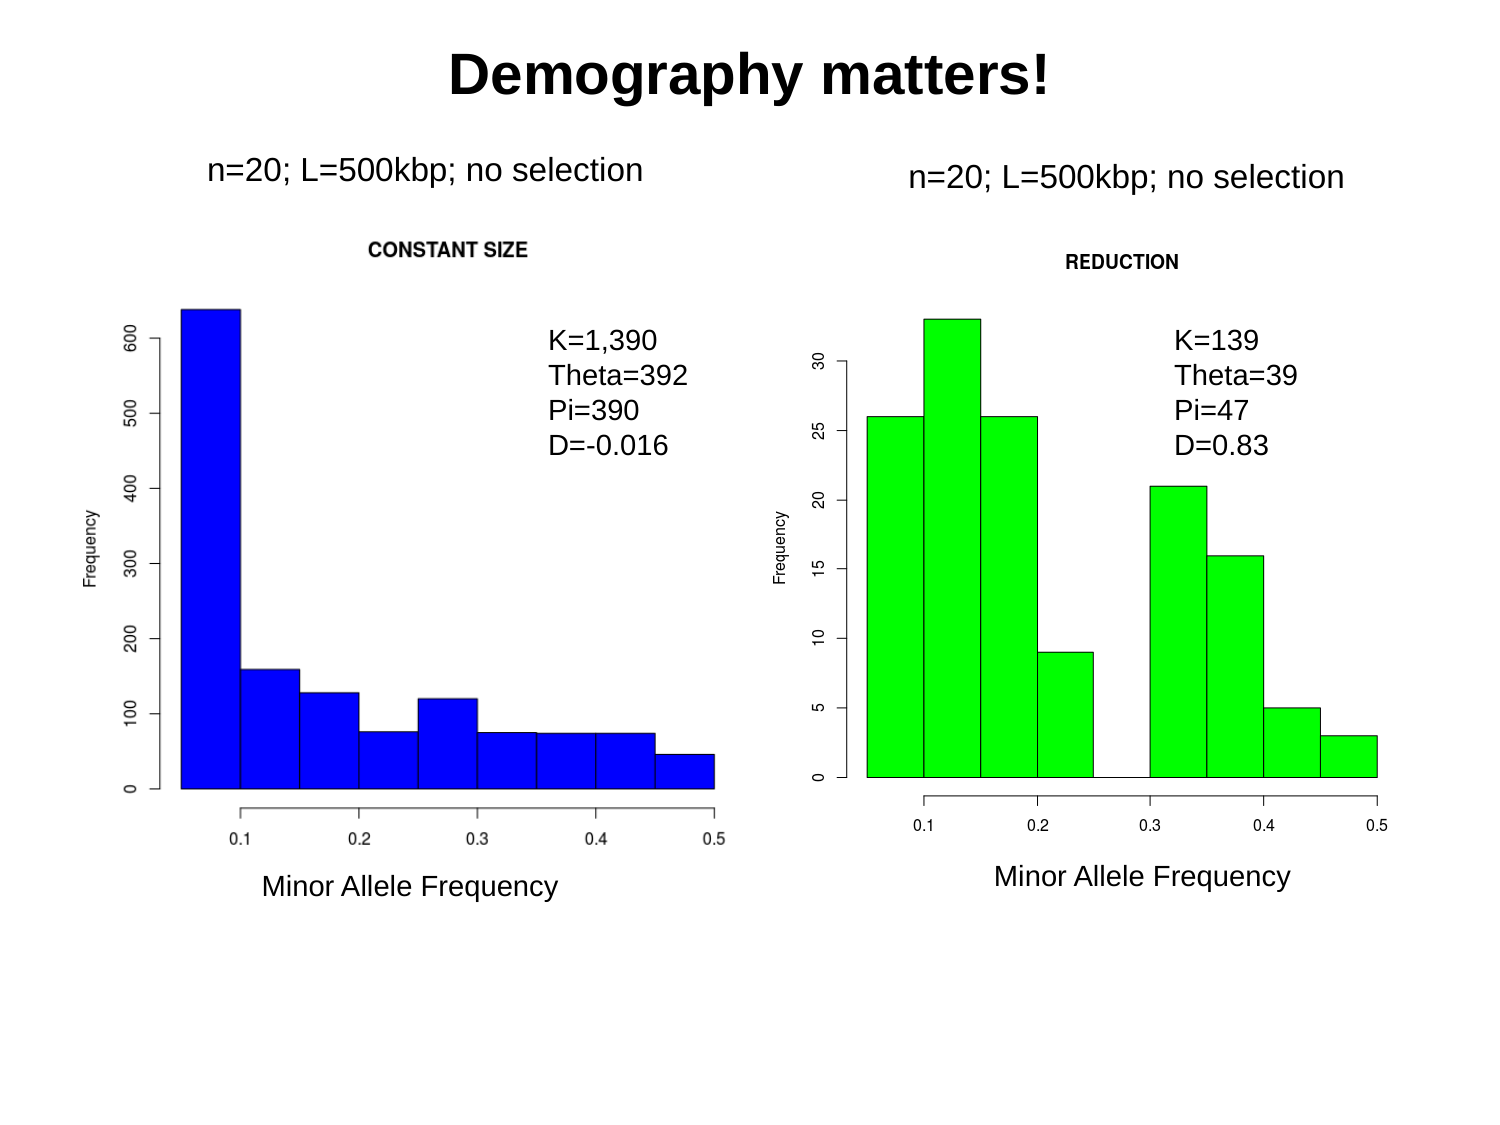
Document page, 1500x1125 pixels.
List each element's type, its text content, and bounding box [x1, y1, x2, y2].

text_box K=1,390 Theta=392 Pi=390 D=-0.016 [533, 313, 704, 469]
text_box Minor Allele Frequency [246, 859, 645, 910]
text_box Minor Allele Frequency [979, 849, 1377, 900]
text_box n=20; L=500kbp; no selection [192, 140, 660, 196]
text_box K=139 Theta=39 Pi=47 D=0.83 [1159, 313, 1314, 469]
picture [769, 238, 1407, 880]
picture [82, 228, 736, 898]
title Demography matters! [0, 21, 1500, 121]
text_box n=20; L=500kbp; no selection [893, 147, 1361, 203]
